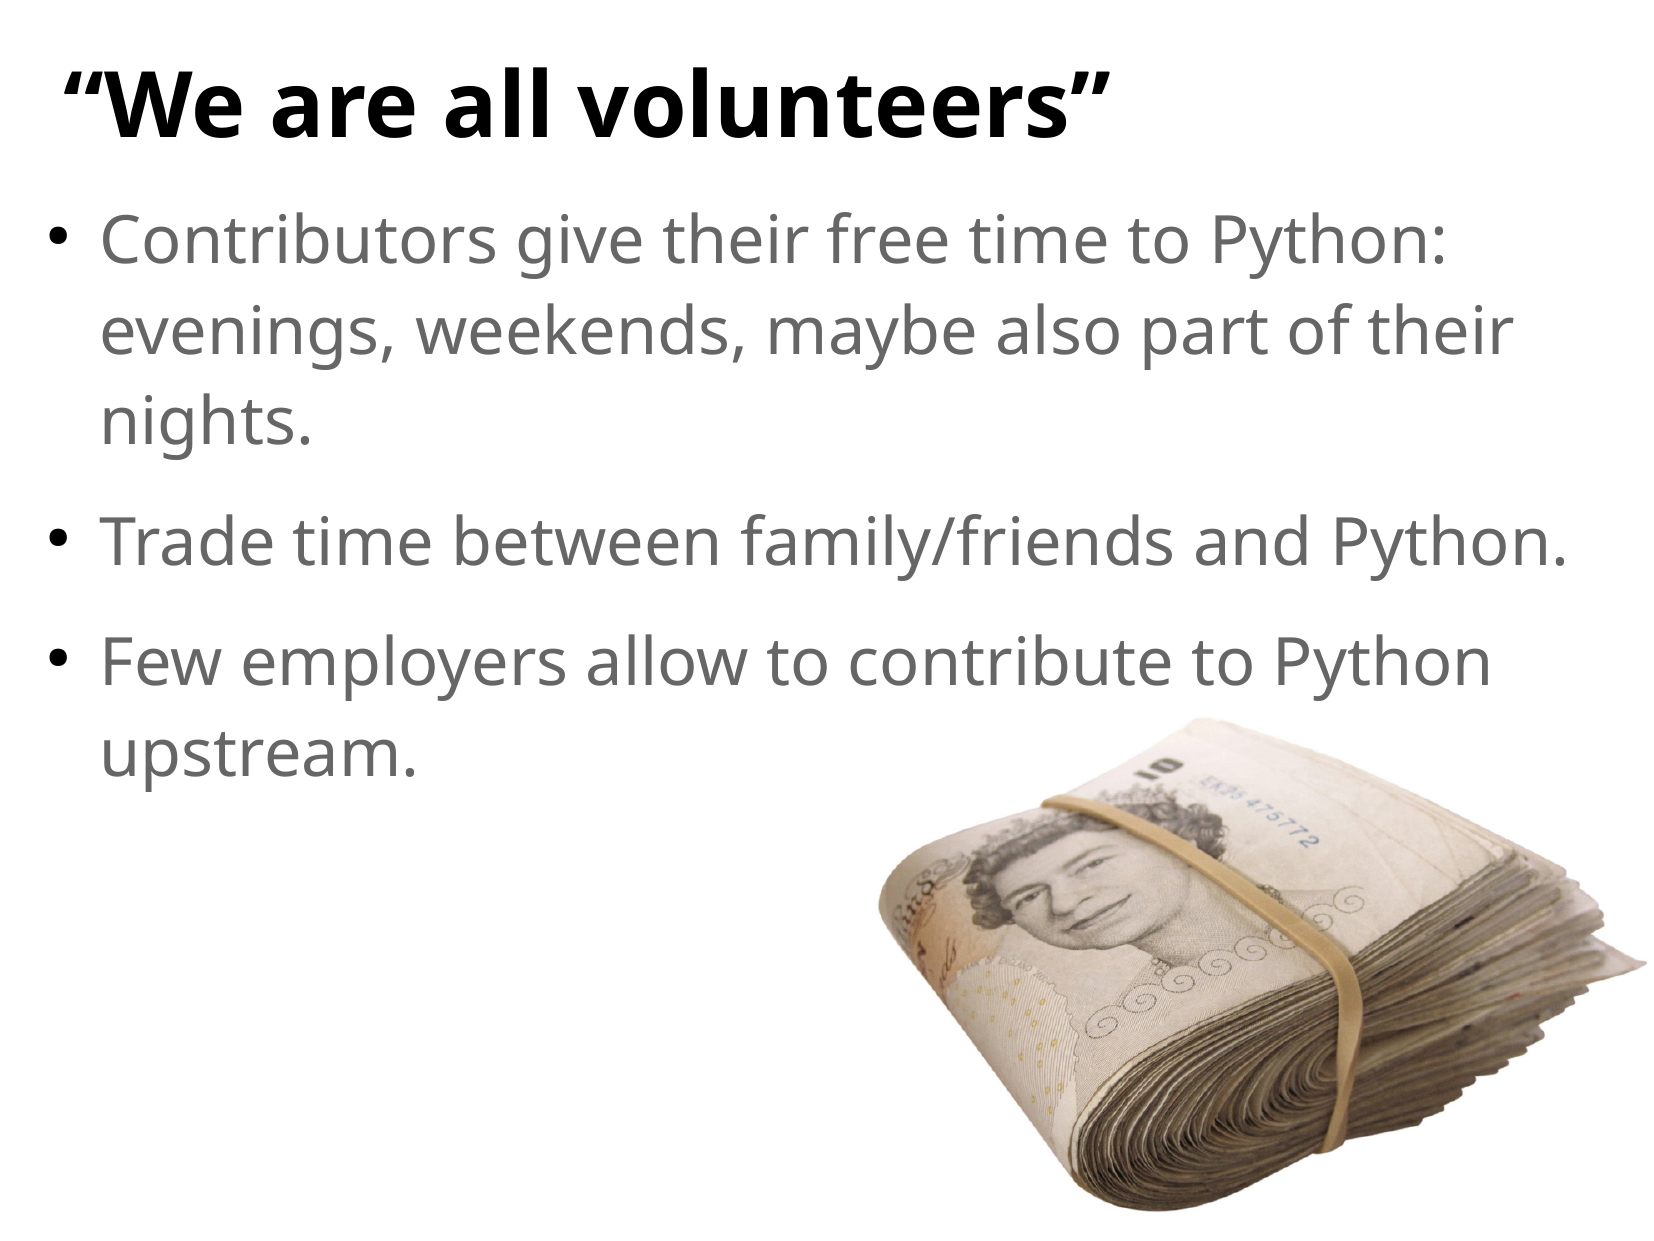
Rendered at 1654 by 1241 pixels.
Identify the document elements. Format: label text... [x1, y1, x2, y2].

picture [806, 617, 1654, 1241]
text_box “We are all volunteers” [49, 31, 1600, 187]
list Contributors give their free time to Python: evenings, weekends, maybe also part of their nights. Trade time between family/friends and Python. Few employers allow to contribute to Python upstream. [28, 192, 1607, 1170]
